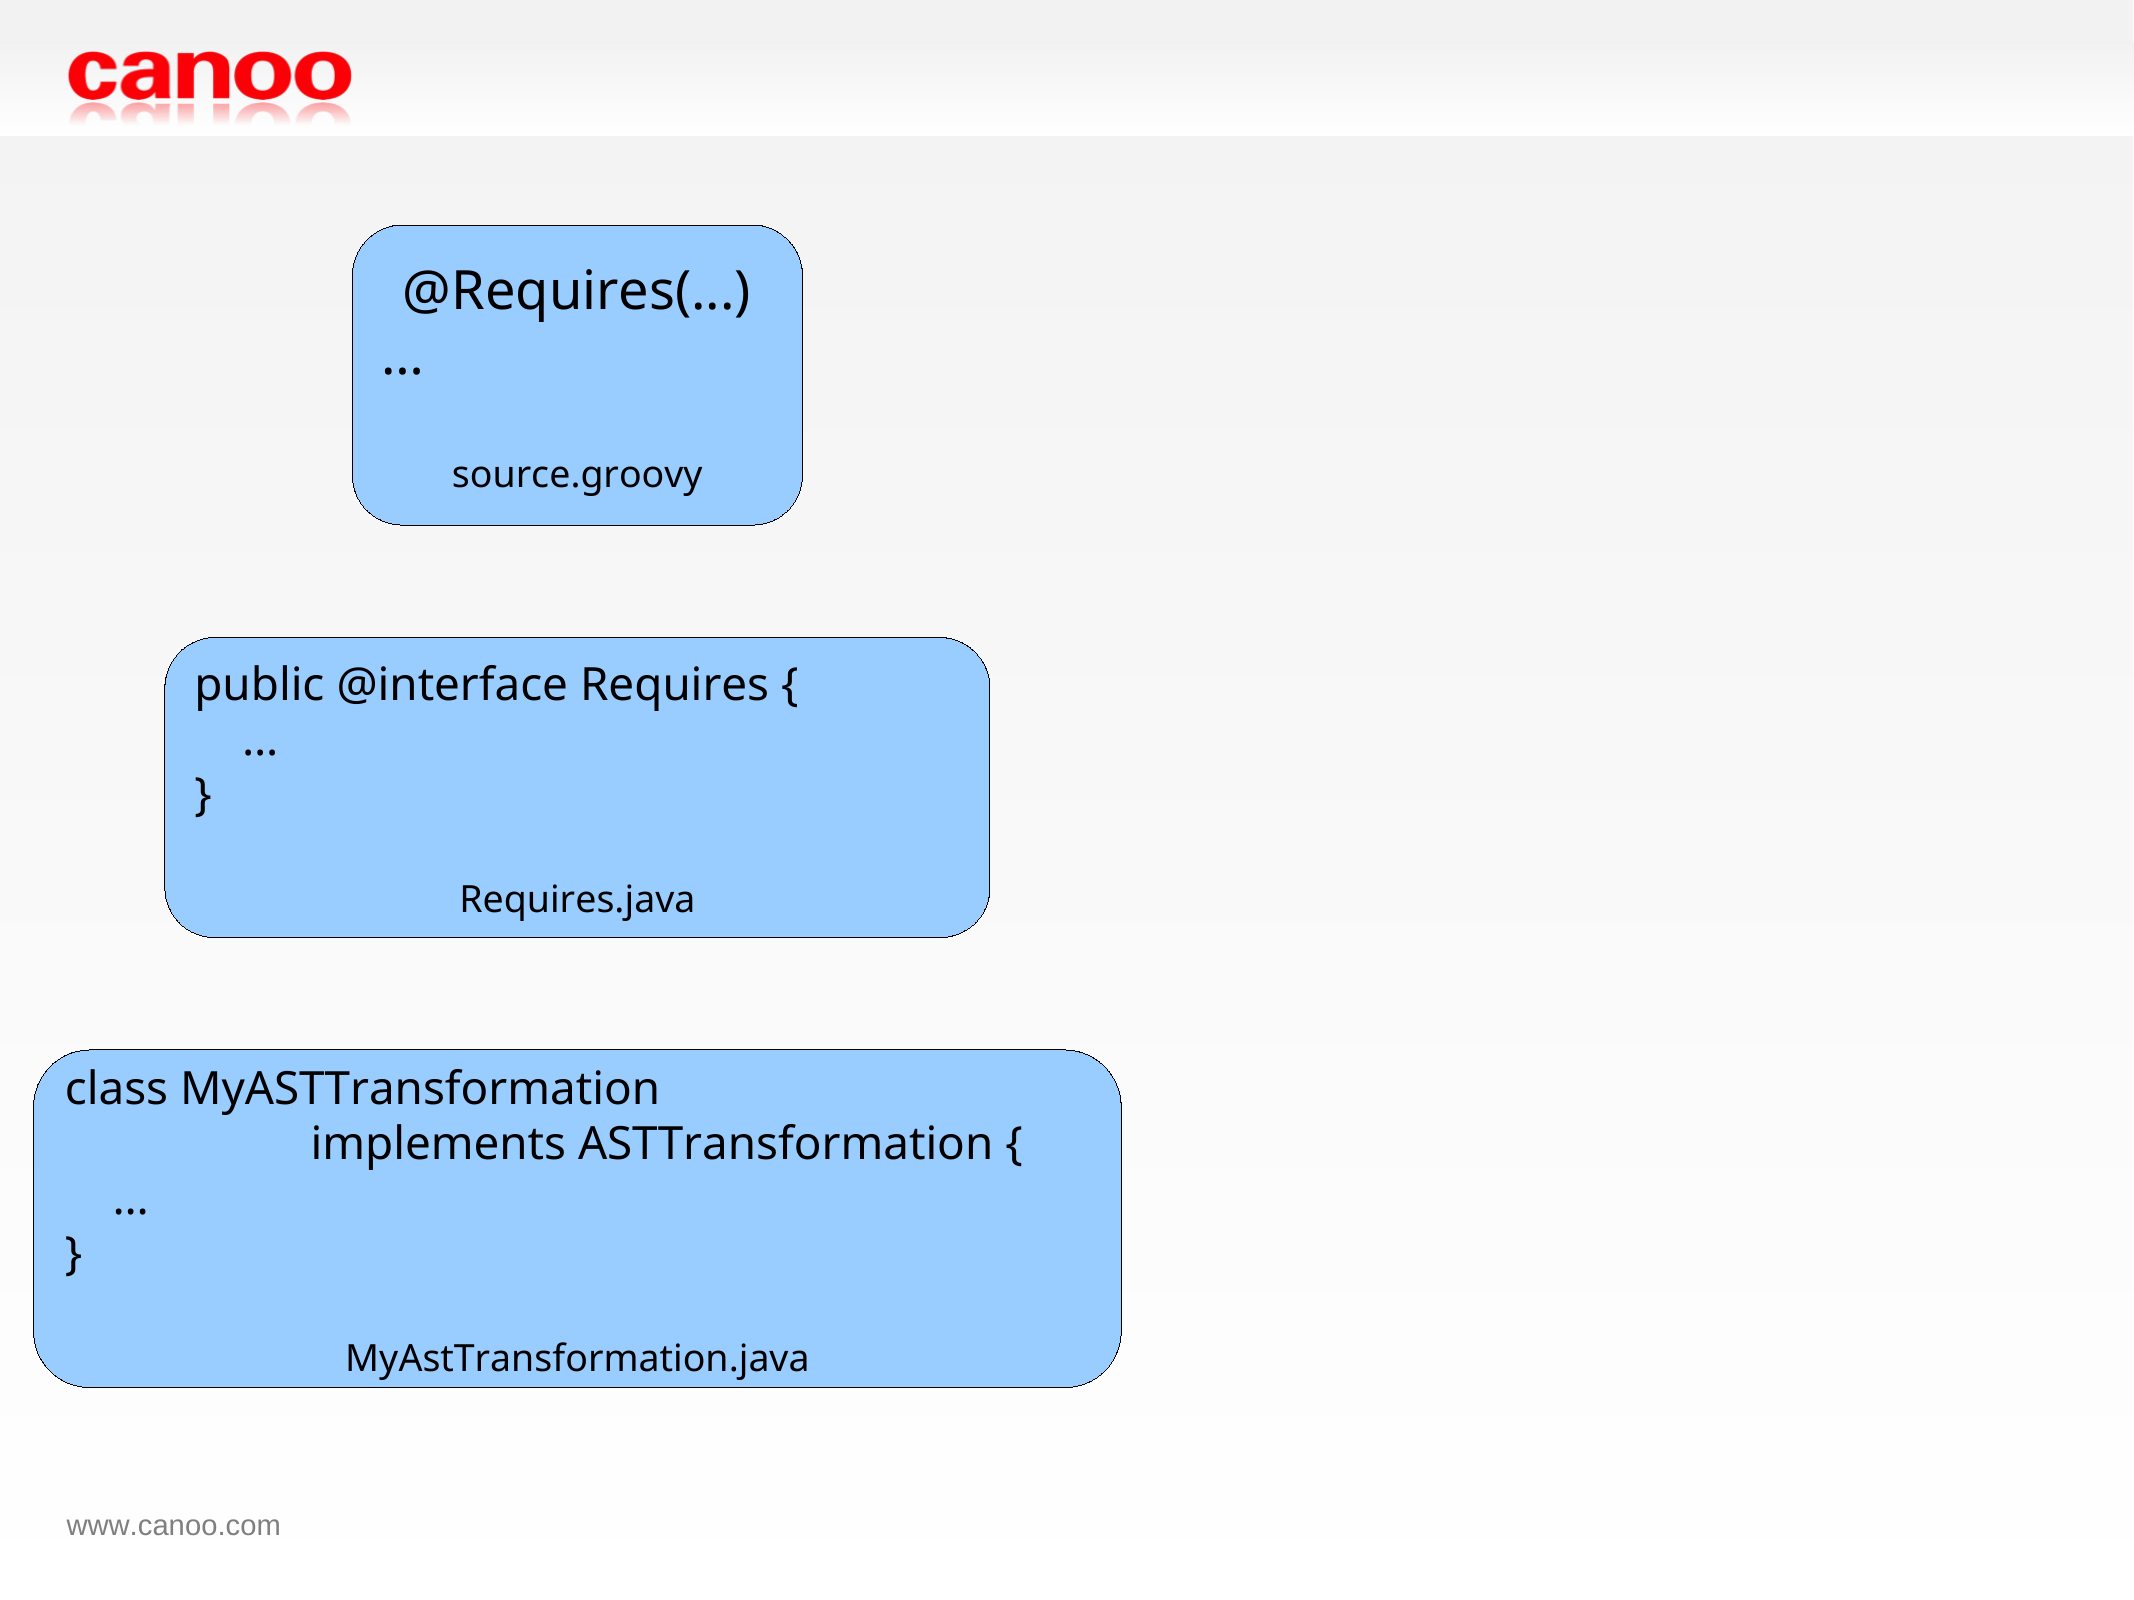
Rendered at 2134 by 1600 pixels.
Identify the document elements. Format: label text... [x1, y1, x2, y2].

text_box @Requires(...) … source.groovy [352, 225, 803, 526]
text_box public @interface Requires { … } Requires.java [164, 637, 990, 938]
picture [65, 48, 353, 154]
text_box class MyASTTransformation implements ASTTransformation { … } MyAstTransformation.java [33, 1049, 1122, 1388]
